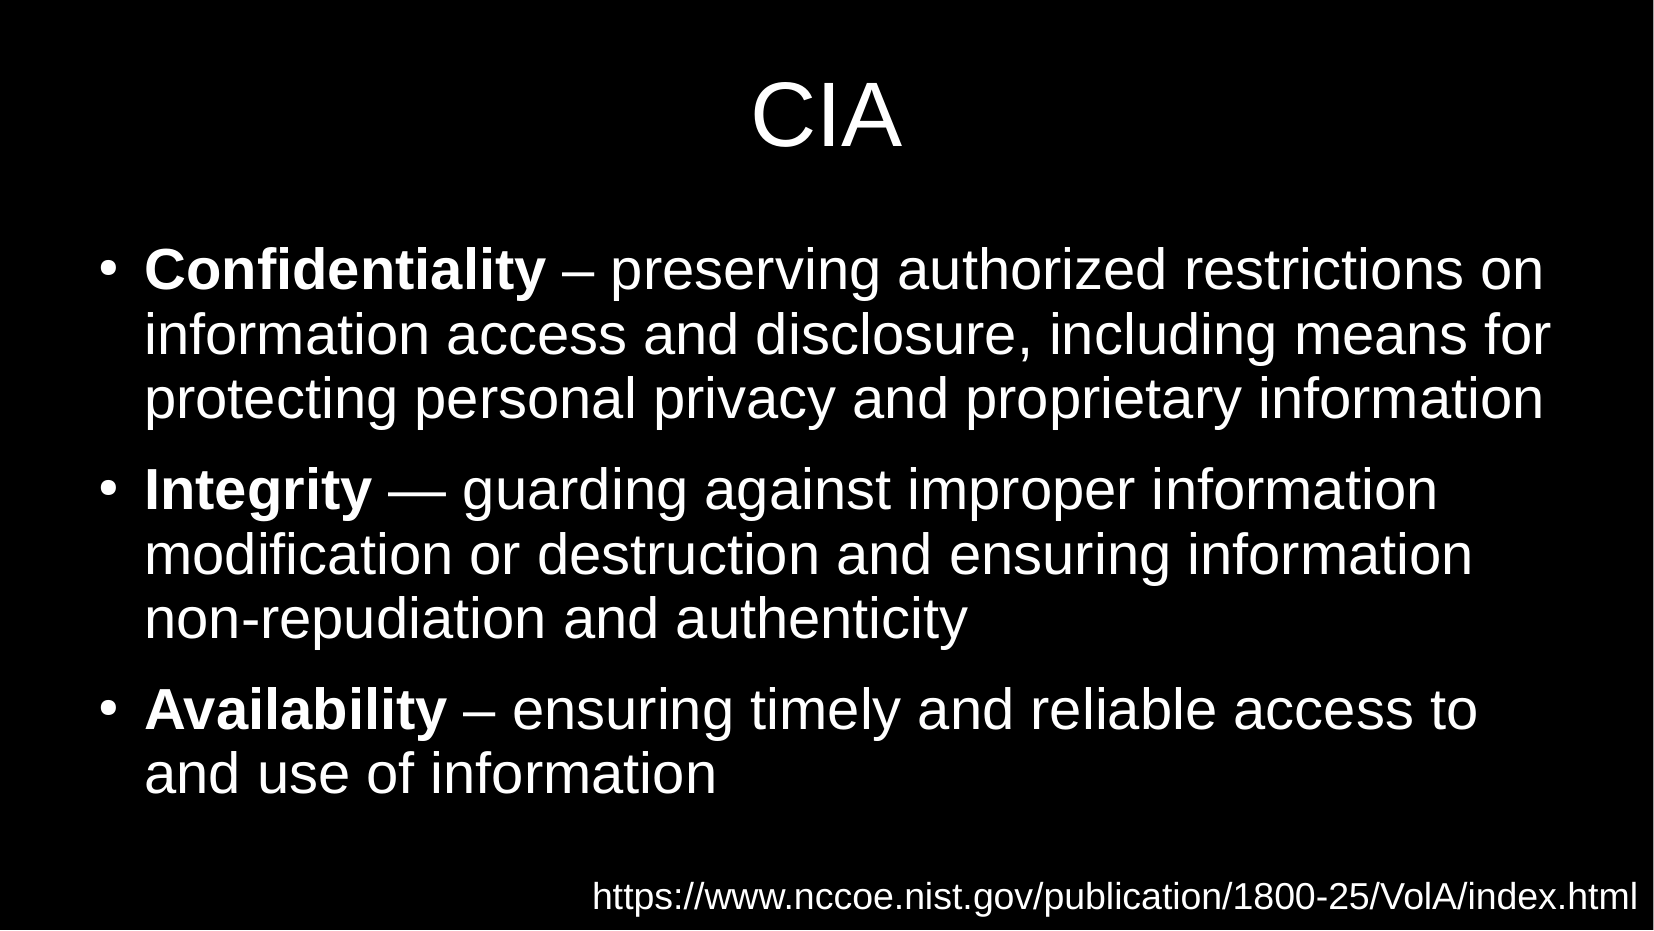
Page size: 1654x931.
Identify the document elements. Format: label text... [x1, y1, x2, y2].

title CIA [82, 37, 1571, 146]
text_box https://www.nccoe.nist.gov/publication/1800-25/VolA/index.html [577, 868, 1654, 926]
list Confidentiality – preserving authorized restrictions on information access and disclosure, including means for protecting personal privacy and proprietary information Integrity — guarding against improper information modification or destruction and ensuring information non-repudiation and authenticity Availability – ensuring timely and reliable access to and use of information [82, 146, 1571, 830]
